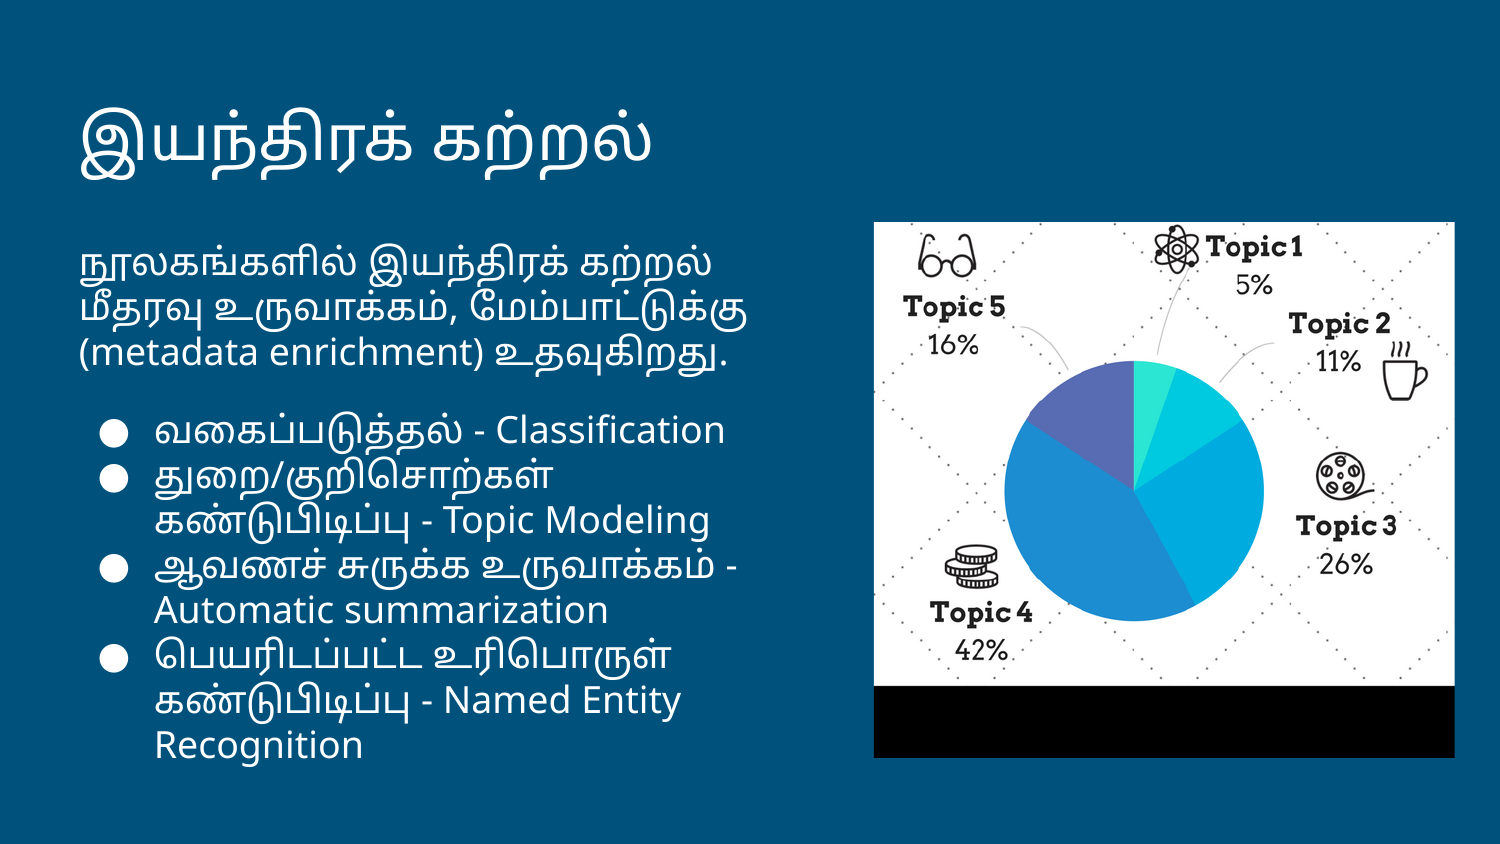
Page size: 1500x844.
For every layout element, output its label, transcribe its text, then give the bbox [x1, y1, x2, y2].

list நூலகங்களில் இயந்திரக் கற்றல் மீதரவு உருவாக்கம், மேம்பாட்டுக்கு (metadata enrichment) உதவுகிறது. வகைப்படுத்தல் - Classification துறை/குறிசொற்கள் கண்டுபிடிப்பு - Topic Modeling ஆவணச் சுருக்க உருவாக்கம் - Automatic summarization பெயரிடப்பட்ட உரிபொருள் கண்டுபிடிப்பு - Named Entity Recognition [63, 222, 785, 728]
title இயந்திரக் கற்றல் [63, 75, 1437, 188]
picture [874, 223, 1454, 757]
